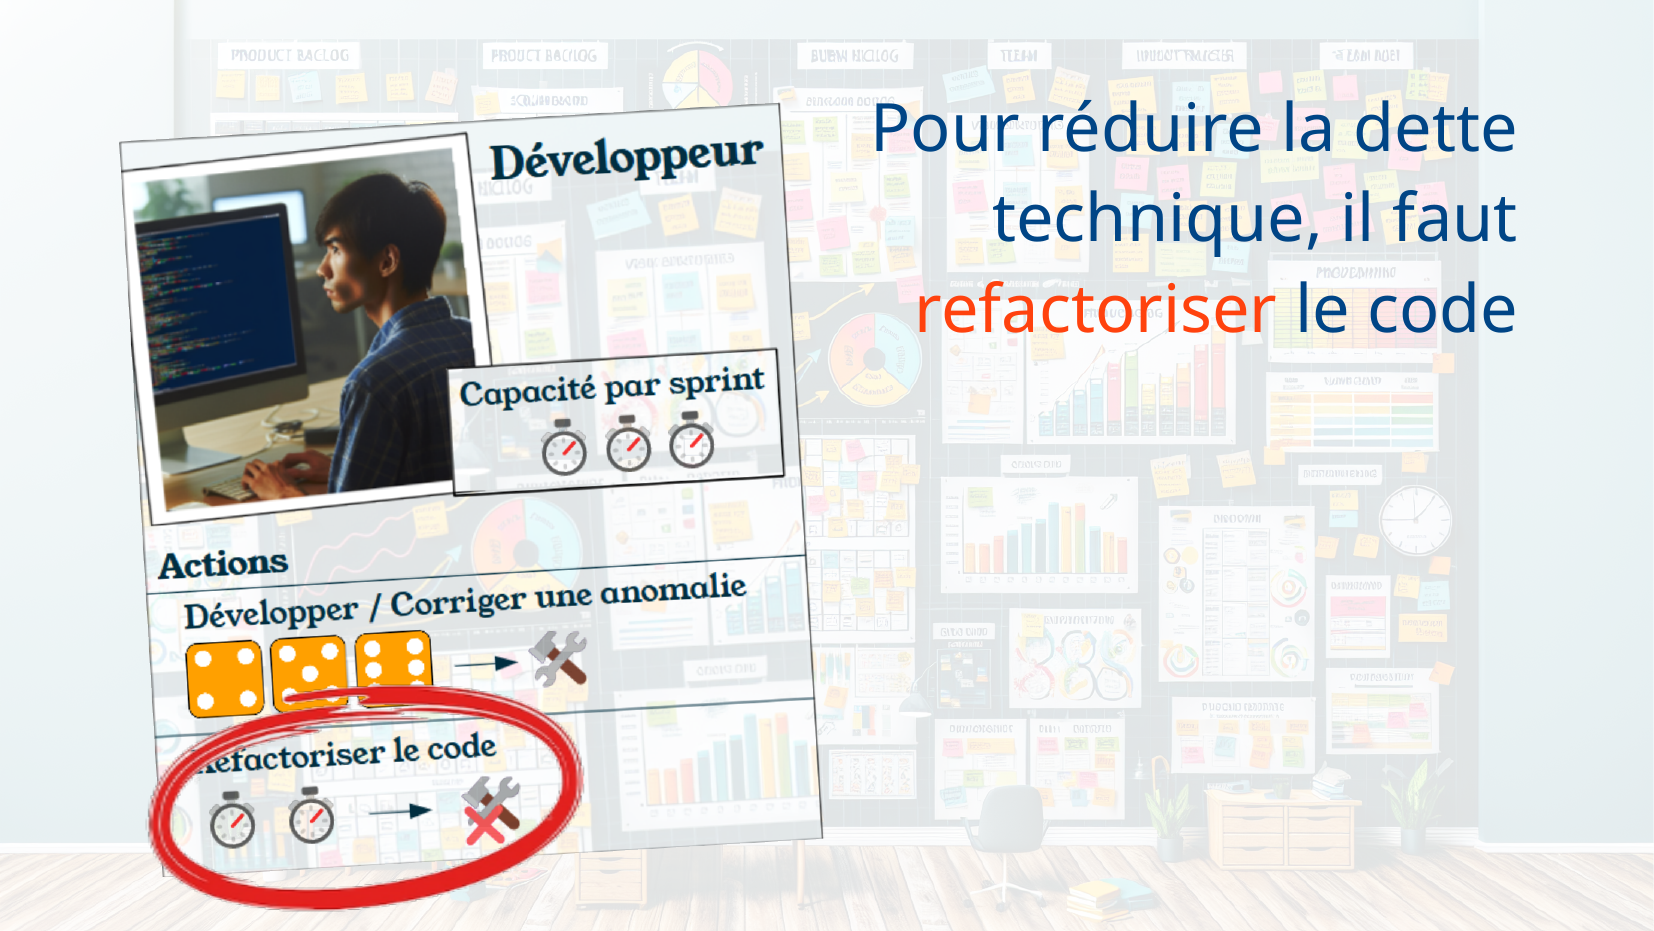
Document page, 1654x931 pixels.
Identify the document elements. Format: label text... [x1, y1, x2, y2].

text_box Pour réduire la dette technique, il faut refactoriser le code [649, 72, 1534, 328]
picture [0, 0, 1654, 931]
